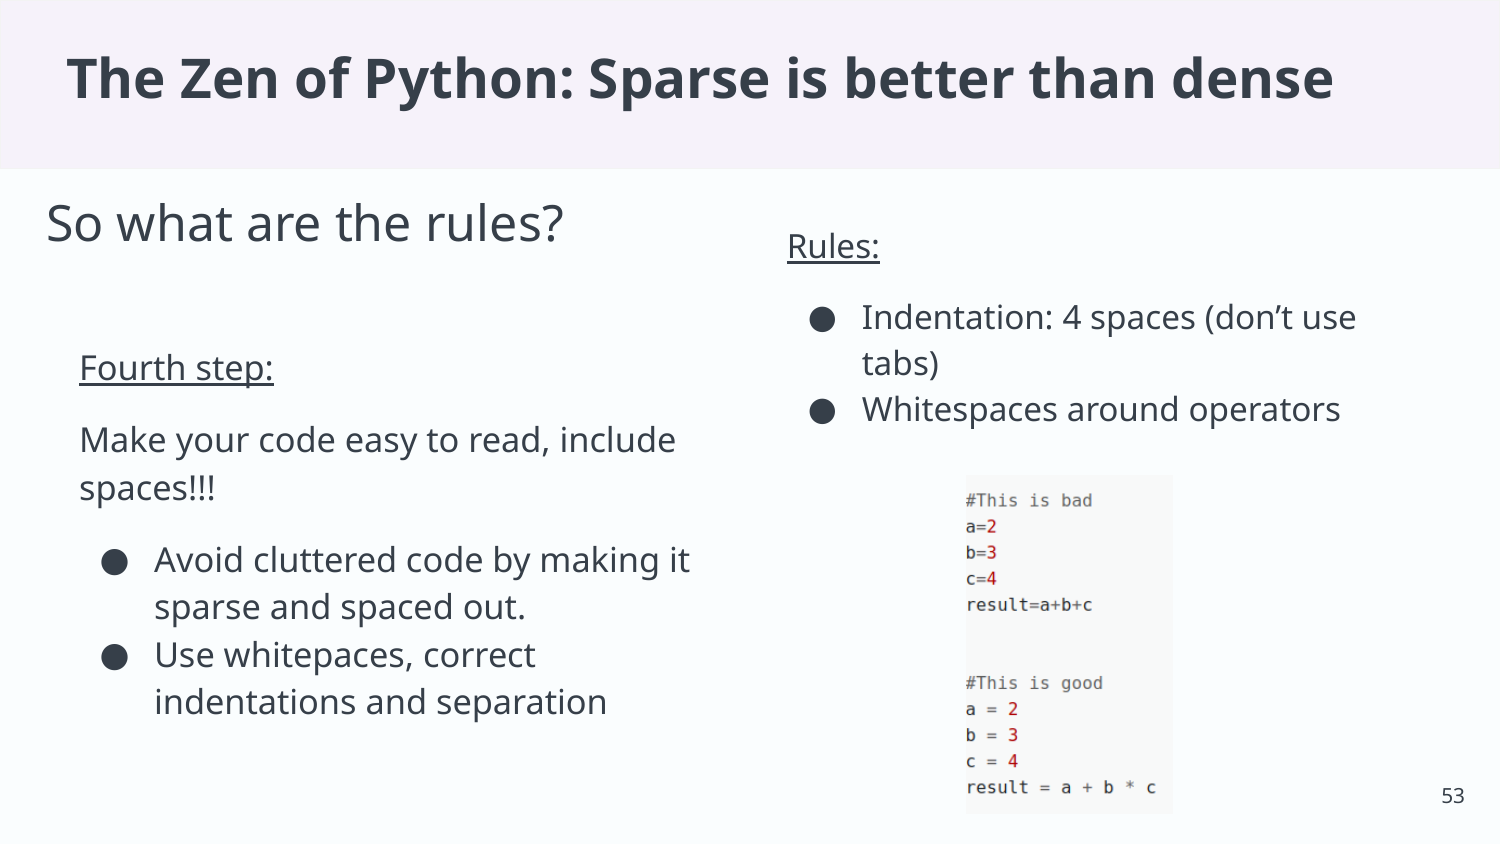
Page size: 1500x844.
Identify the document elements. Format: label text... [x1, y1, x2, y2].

title The Zen of Python: Sparse is better than dense [51, 28, 1390, 141]
text_box So what are the rules? [31, 175, 783, 267]
text_box Rules: Indentation: 4 spaces (don’t use tabs) Whitespaces around operators [771, 204, 1424, 444]
text_box Fourth step: Make your code easy to read, include spaces!!! Avoid cluttered code by making it sparse and spaced out. Use whitepaces, correct indentations and separation [64, 324, 732, 737]
slide_number <number> [1389, 764, 1480, 830]
picture [966, 475, 1173, 815]
